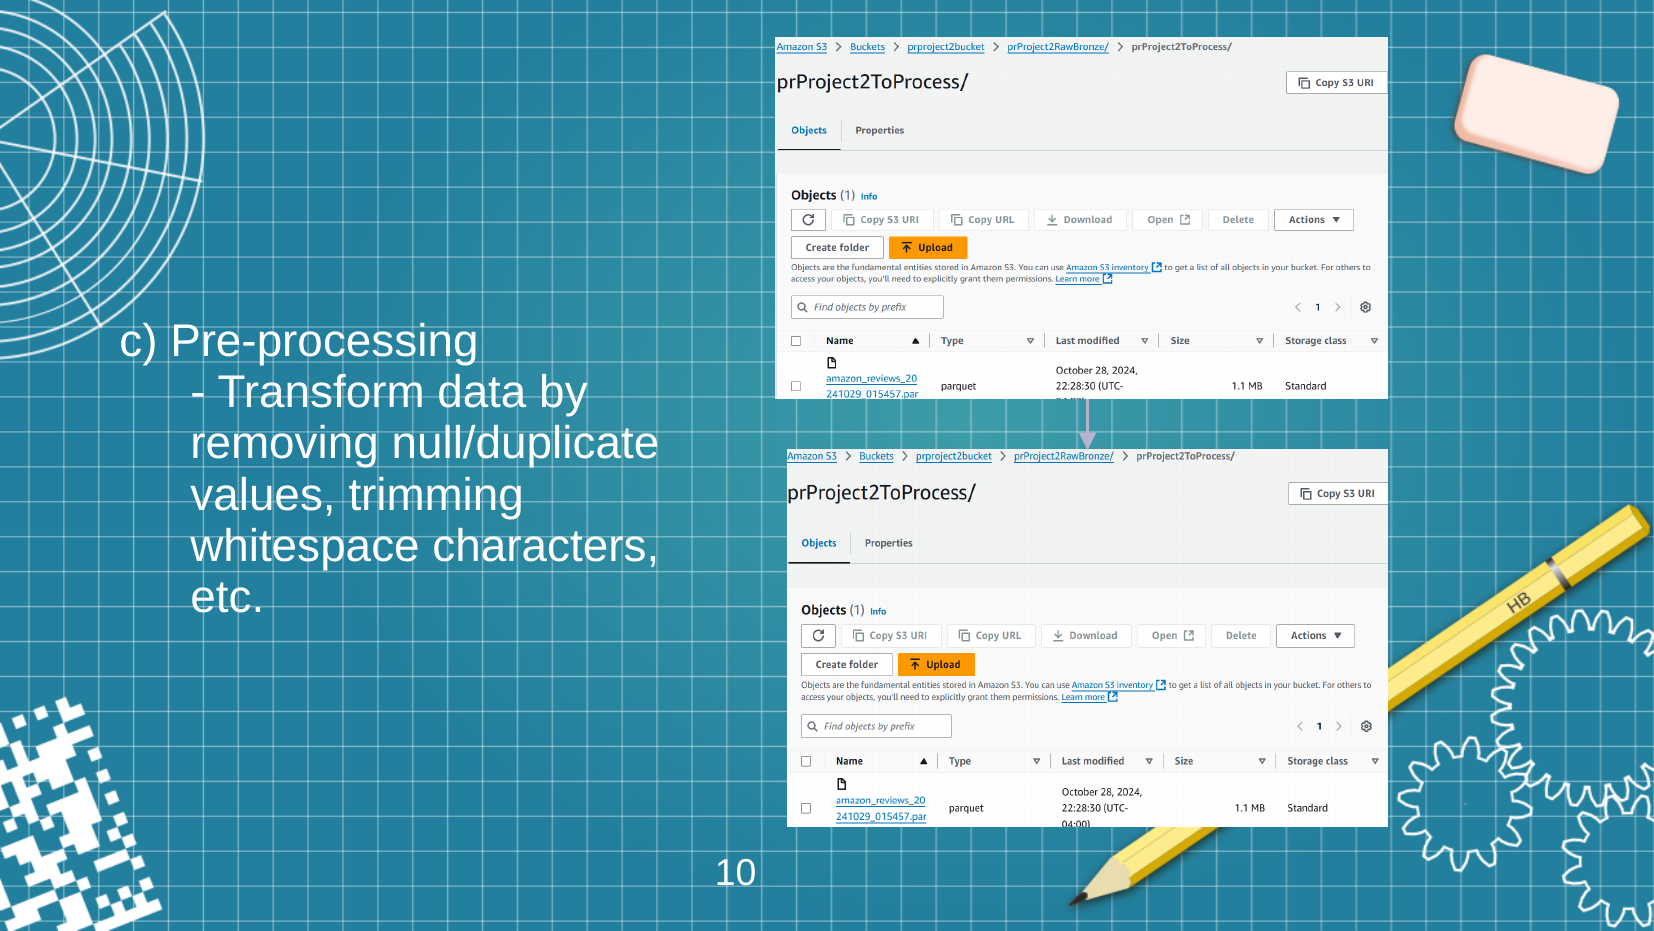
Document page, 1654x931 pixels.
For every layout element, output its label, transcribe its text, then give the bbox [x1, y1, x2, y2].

text_box <number> [608, 844, 863, 901]
text_box c) Pre-processing - Transform data by removing null/duplicate values, trimming whitespace characters, etc. [104, 307, 751, 638]
picture [0, 0, 1654, 931]
